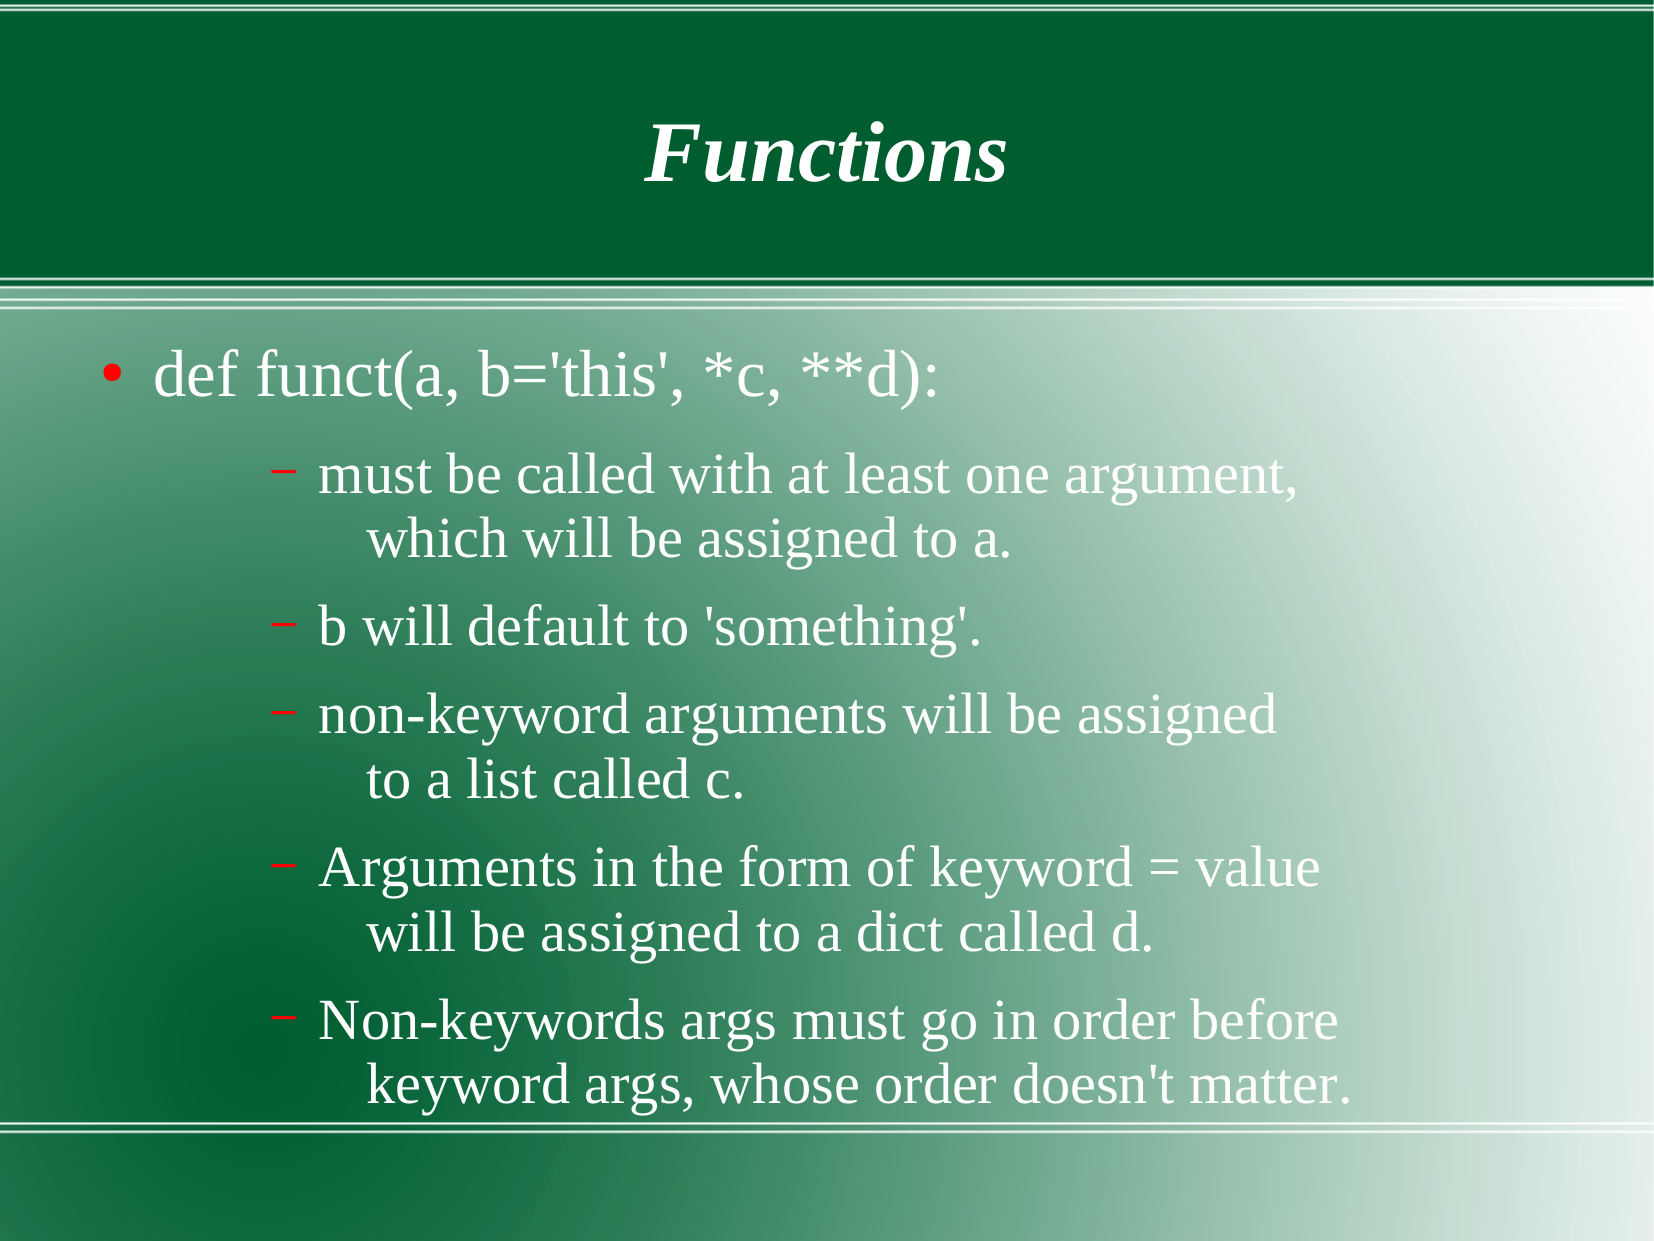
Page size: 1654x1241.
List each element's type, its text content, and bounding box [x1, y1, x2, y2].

picture [0, 0, 1654, 1241]
title Functions [82, 49, 1571, 257]
list def funct(a, b='this', *c, **d): must be called with at least one argument, which will be assigned to a. b will default to 'something'. non-keyword arguments will be assigned to a list called c. Arguments in the form of keyword = value will be assigned to a dict called d. Non-keywords args must go in order before keyword args, whose order doesn't matter. [82, 337, 1571, 1156]
